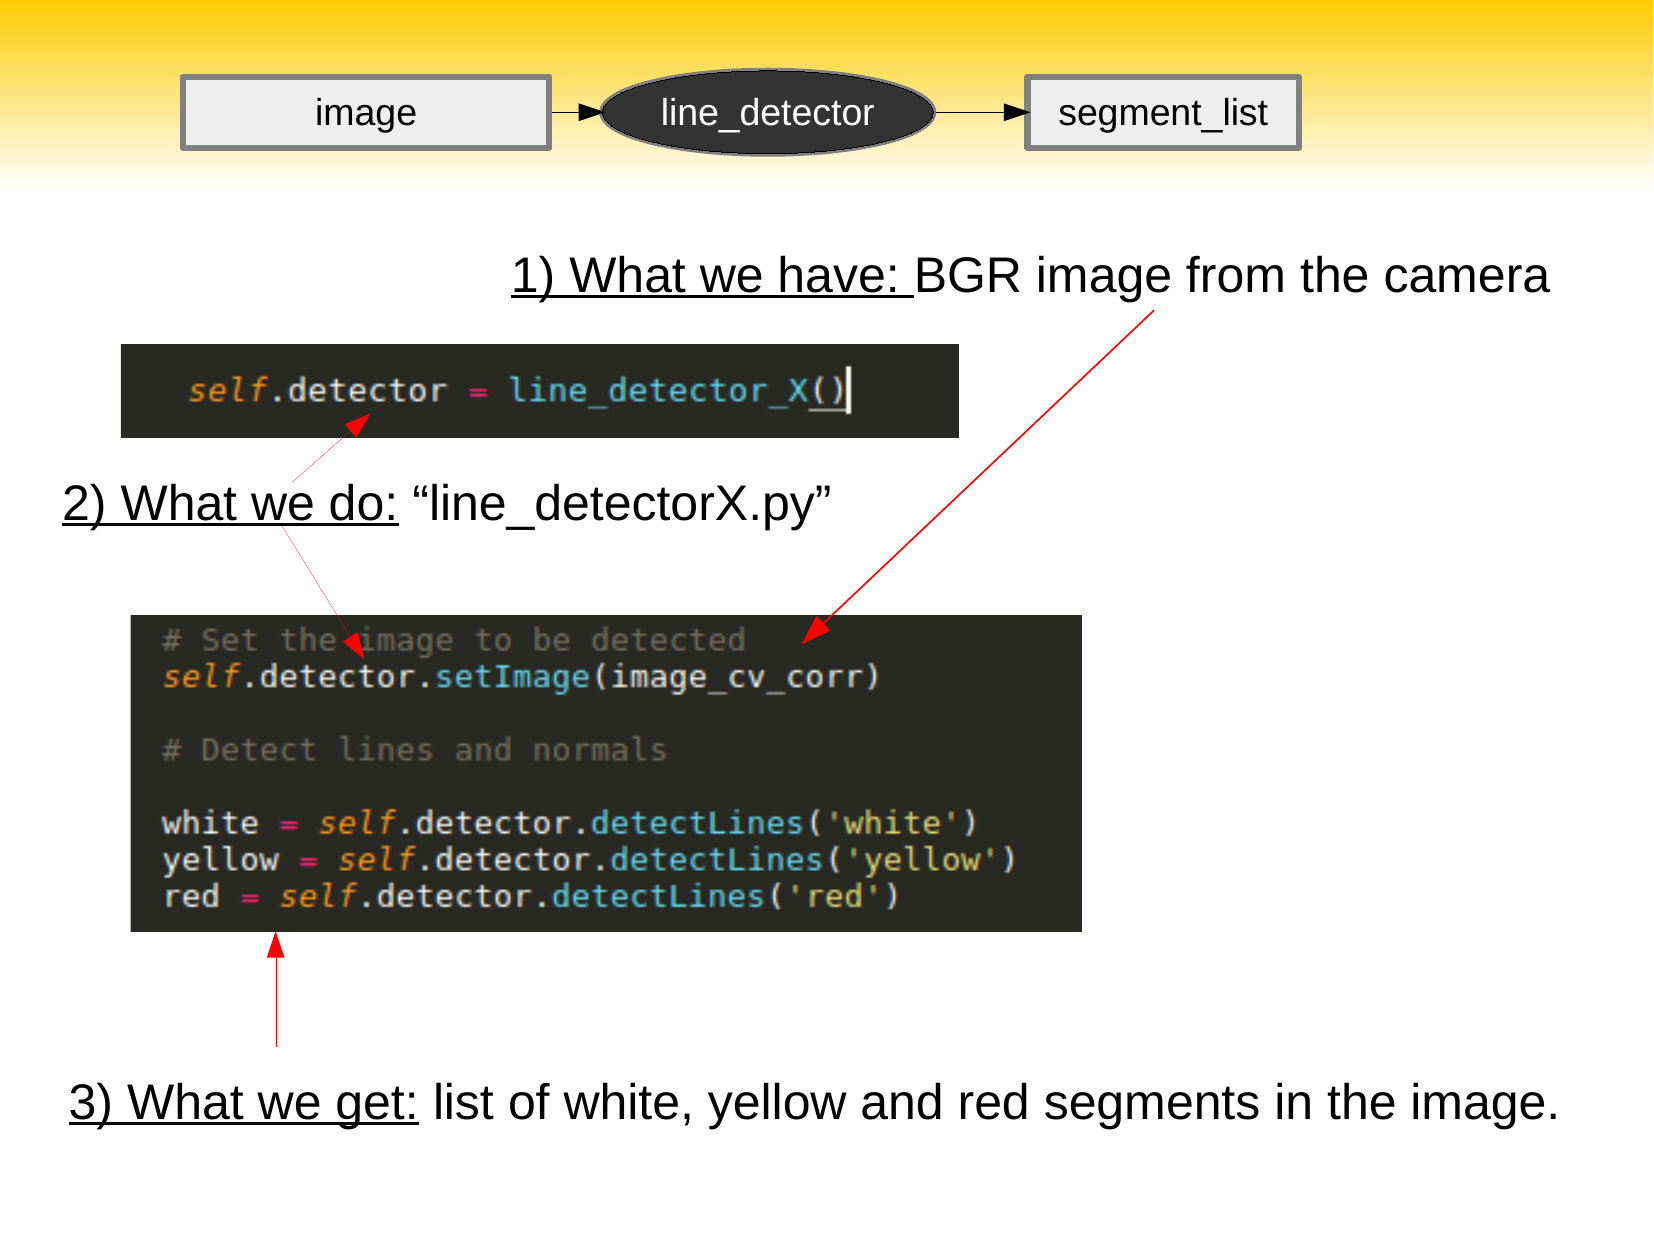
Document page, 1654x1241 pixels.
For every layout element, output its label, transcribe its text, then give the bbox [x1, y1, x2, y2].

text_box line_detector [602, 70, 934, 154]
picture [344, 432, 355, 438]
text_box 1) What we have: BGR image from the camera [496, 239, 1641, 367]
picture [120, 344, 959, 438]
text_box [0, 0, 1654, 189]
text_box segment_list [1027, 76, 1300, 148]
text_box image [183, 76, 550, 148]
picture [817, 615, 829, 621]
picture [130, 615, 1082, 932]
text_box 3) What we get: list of white, yellow and red segments in the image. [53, 1066, 1600, 1193]
text_box 2) What we do: “line_detectorX.py” [47, 467, 886, 594]
